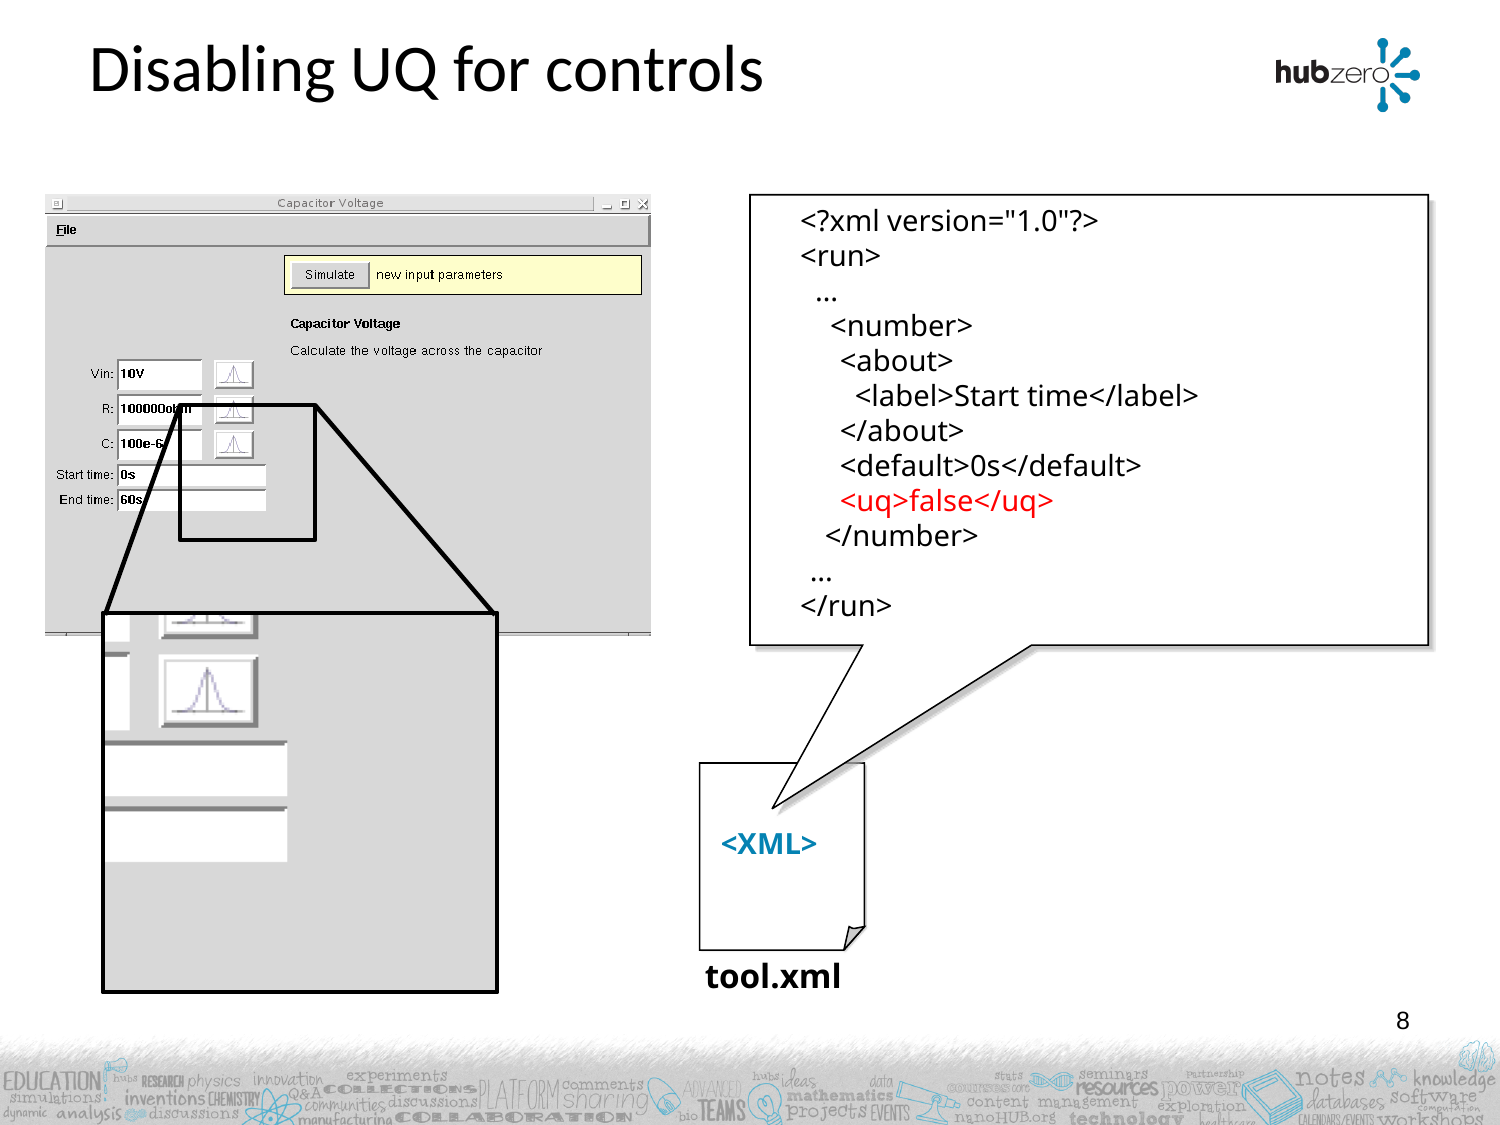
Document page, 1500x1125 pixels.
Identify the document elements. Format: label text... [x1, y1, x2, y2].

text_box <XML> [706, 817, 833, 869]
picture [182, 407, 313, 538]
picture [110, 412, 487, 611]
picture [1272, 35, 1423, 115]
text_box <?xml version="1.0"?> <run> … <number> <about> <label>Start time</label> </about> <default>0s</default> <uq>false</uq> </number> ... </run> [750, 194, 1429, 809]
picture [0, 1034, 1500, 1125]
picture [105, 615, 496, 991]
text_box [699, 762, 865, 947]
picture [45, 194, 651, 636]
text_box Disabling UQ for controls [75, 12, 1249, 118]
text_box <number> [1074, 989, 1425, 1050]
text_box tool.xml [690, 947, 858, 1003]
